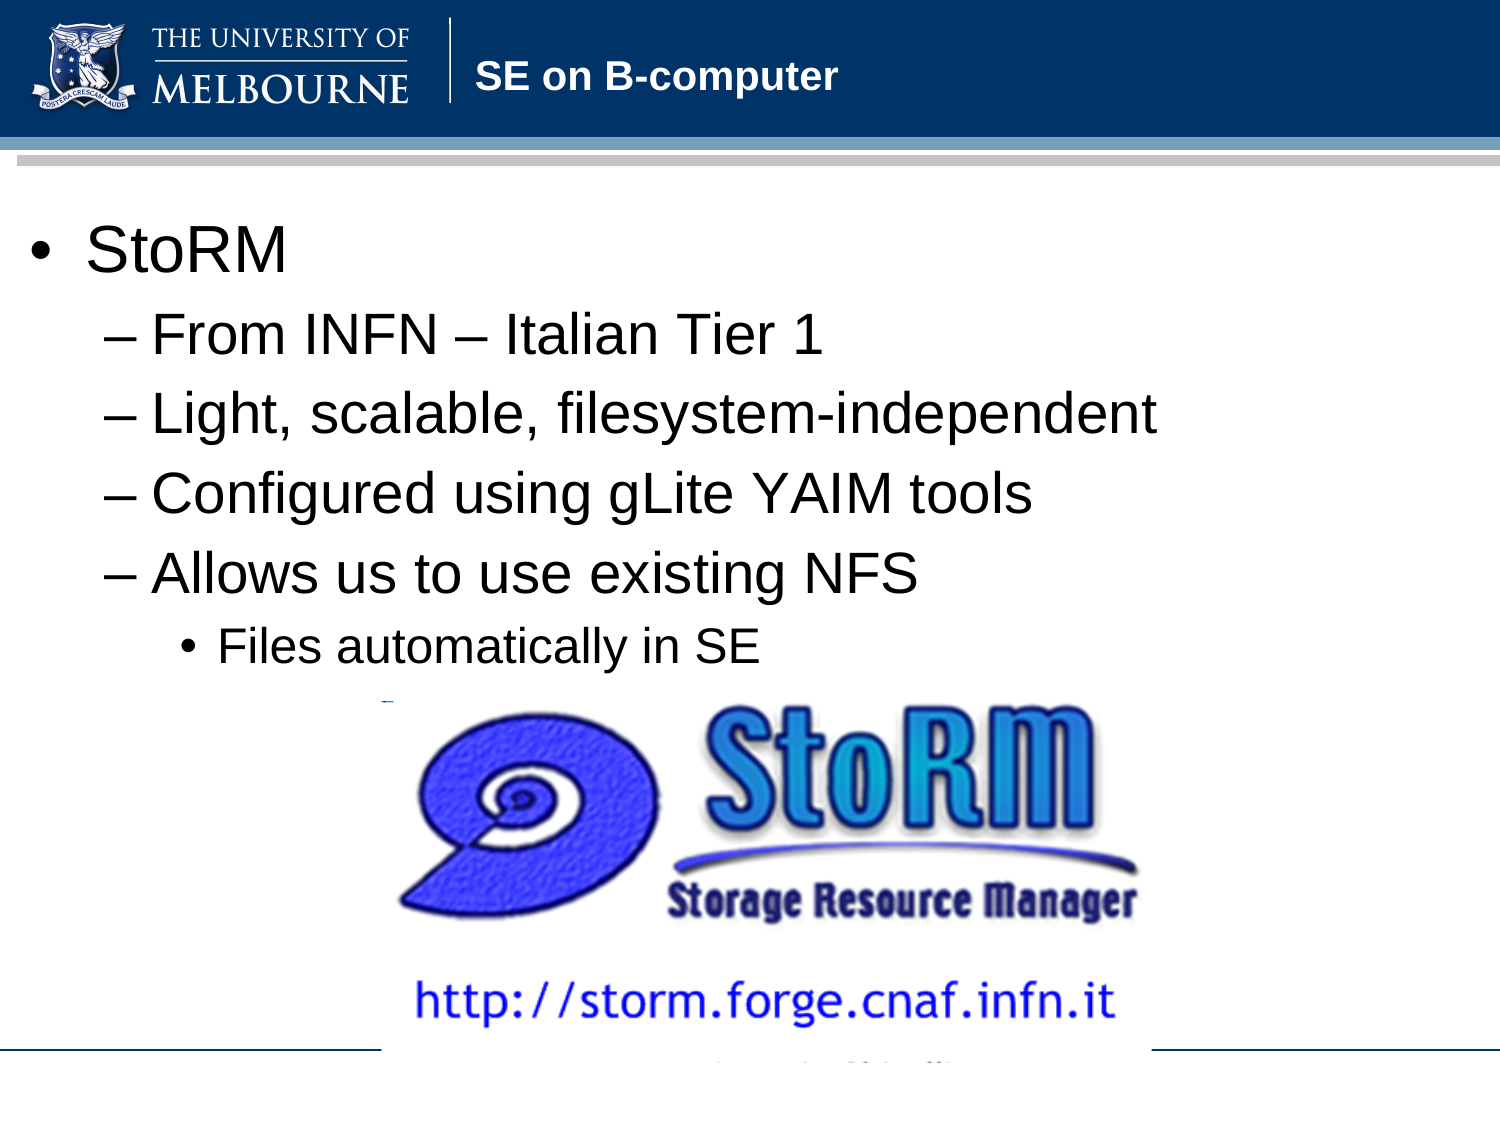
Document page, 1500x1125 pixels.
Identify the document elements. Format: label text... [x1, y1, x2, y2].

picture [24, 17, 413, 119]
picture [381, 701, 1152, 1063]
title SE on B-computer [474, 19, 1450, 133]
list StoRM From INFN – Italian Tier 1 Light, scalable, filesystem-independent Configured using gLite YAIM tools Allows us to use existing NFS Files automatically in SE [29, 212, 1500, 1001]
picture [87, 150, 229, 155]
